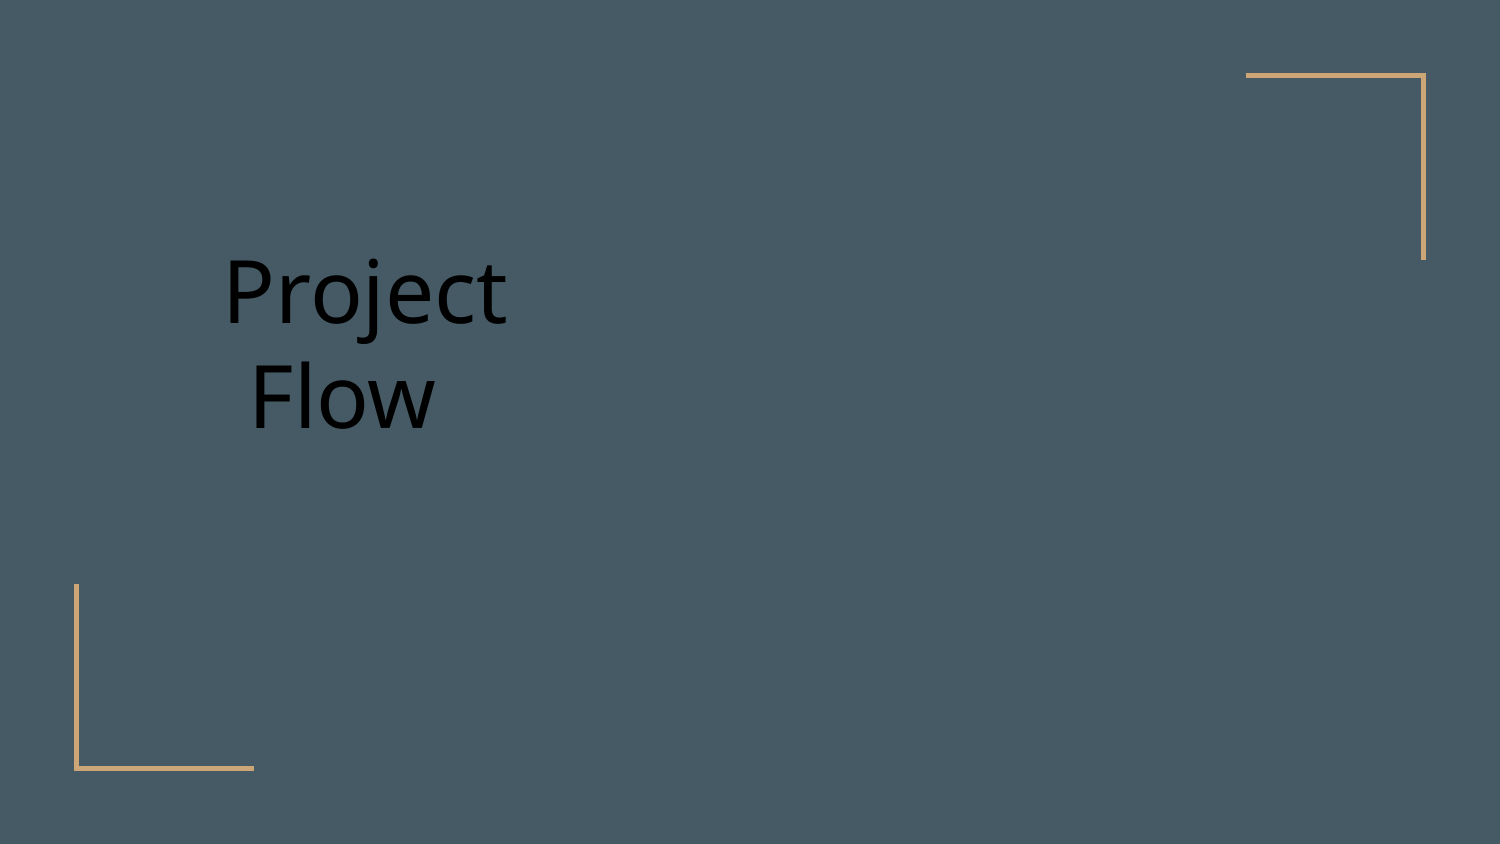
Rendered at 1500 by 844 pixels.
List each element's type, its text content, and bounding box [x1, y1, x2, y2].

text_box Project Flow [119, 216, 589, 466]
